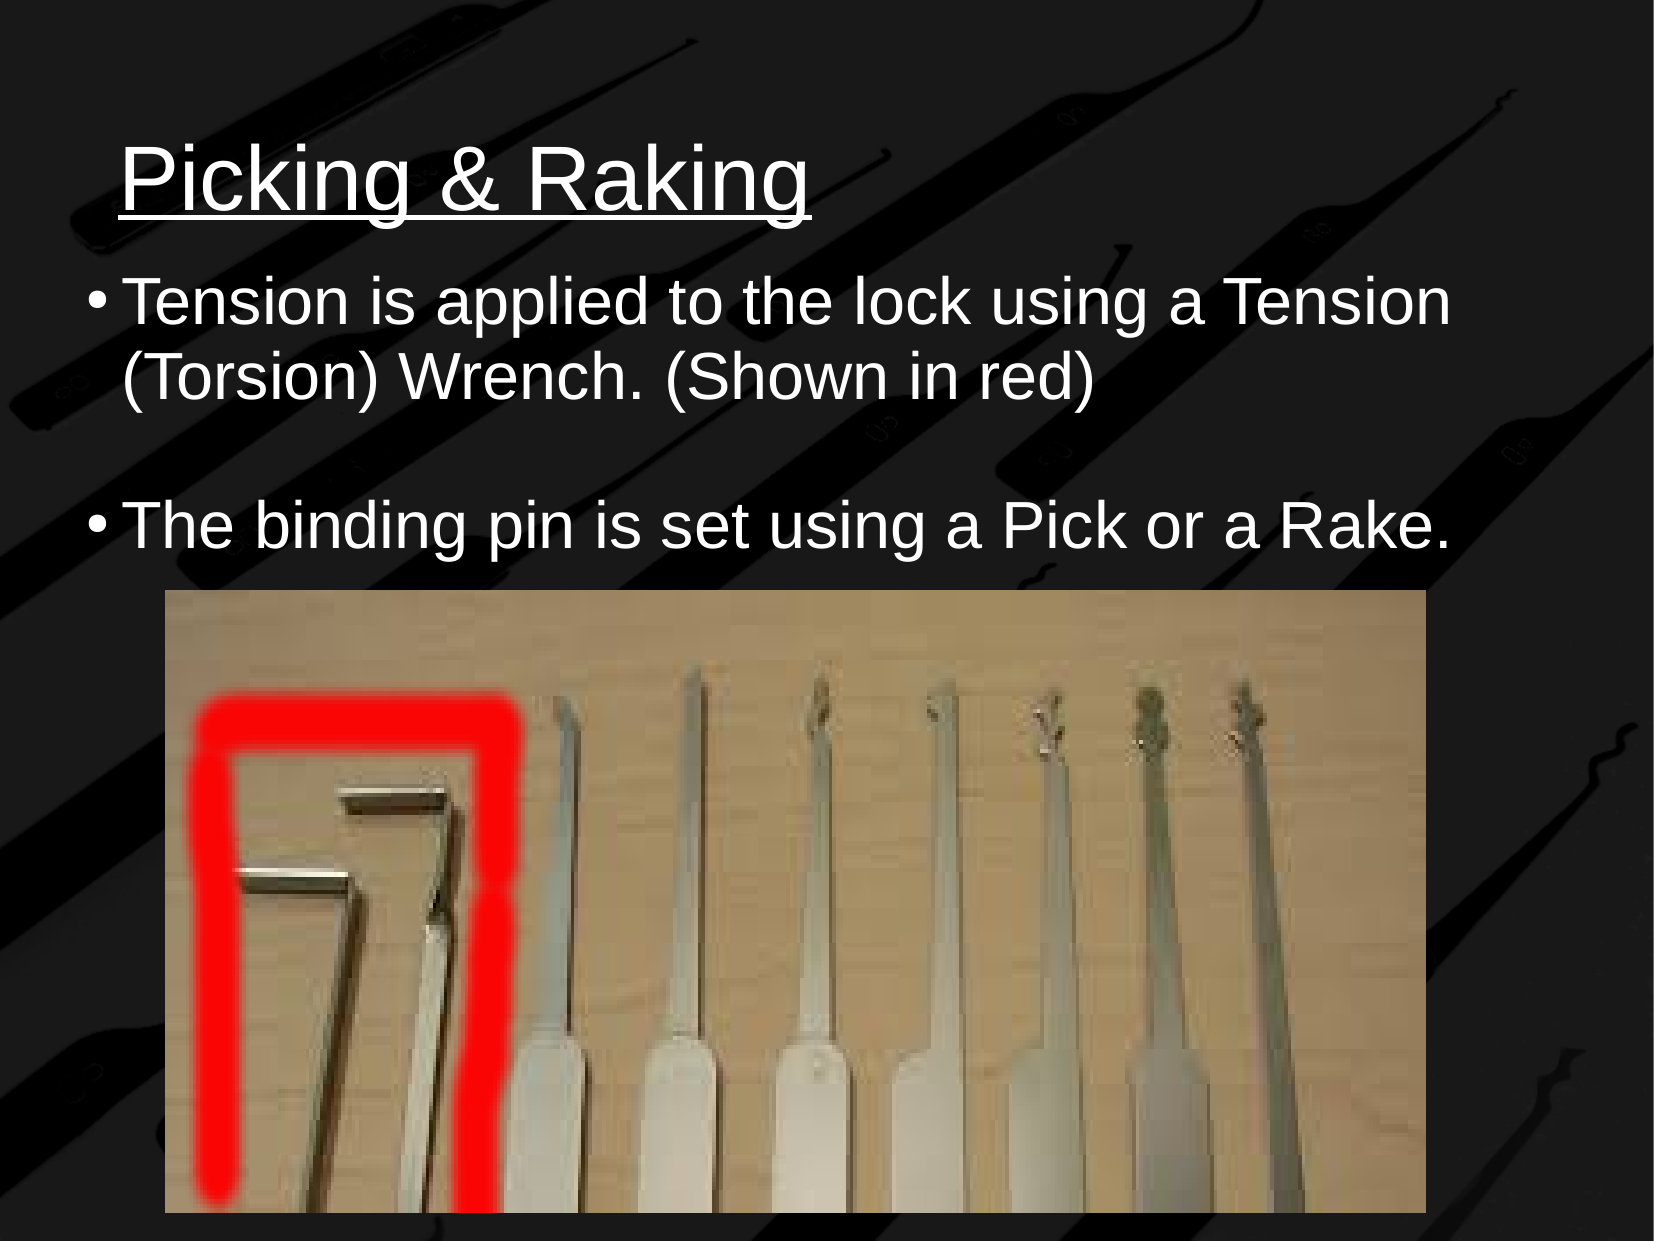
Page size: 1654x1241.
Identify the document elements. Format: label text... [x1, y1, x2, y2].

text_box Tension is applied to the lock using a Tension (Torsion) Wrench. (Shown in red) The binding pin is set using a Pick or a Rake. [70, 256, 1619, 1170]
title Picking & Raking [82, 49, 1571, 256]
picture [0, 0, 1654, 1241]
